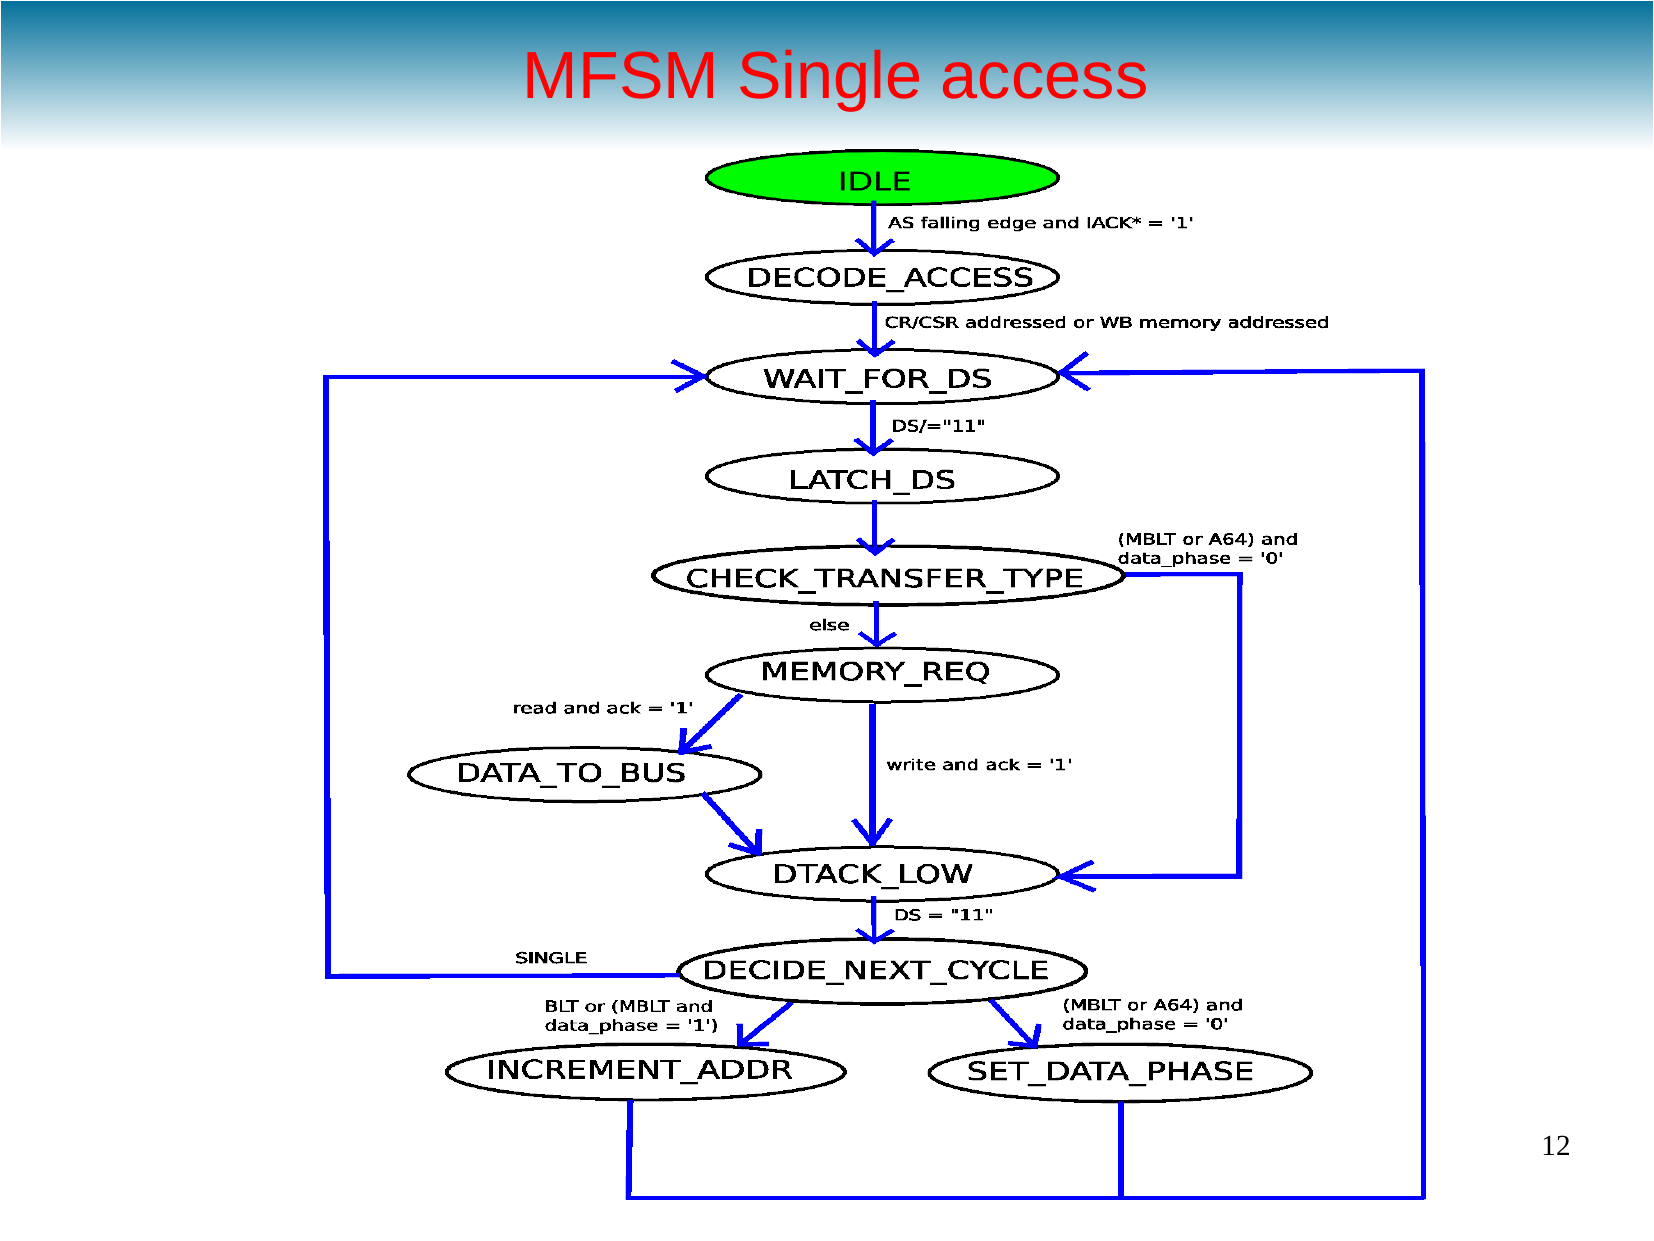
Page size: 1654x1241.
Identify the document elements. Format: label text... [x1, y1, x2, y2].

text_box MFSM Single access [0, 0, 1654, 151]
picture [323, 149, 1426, 1201]
